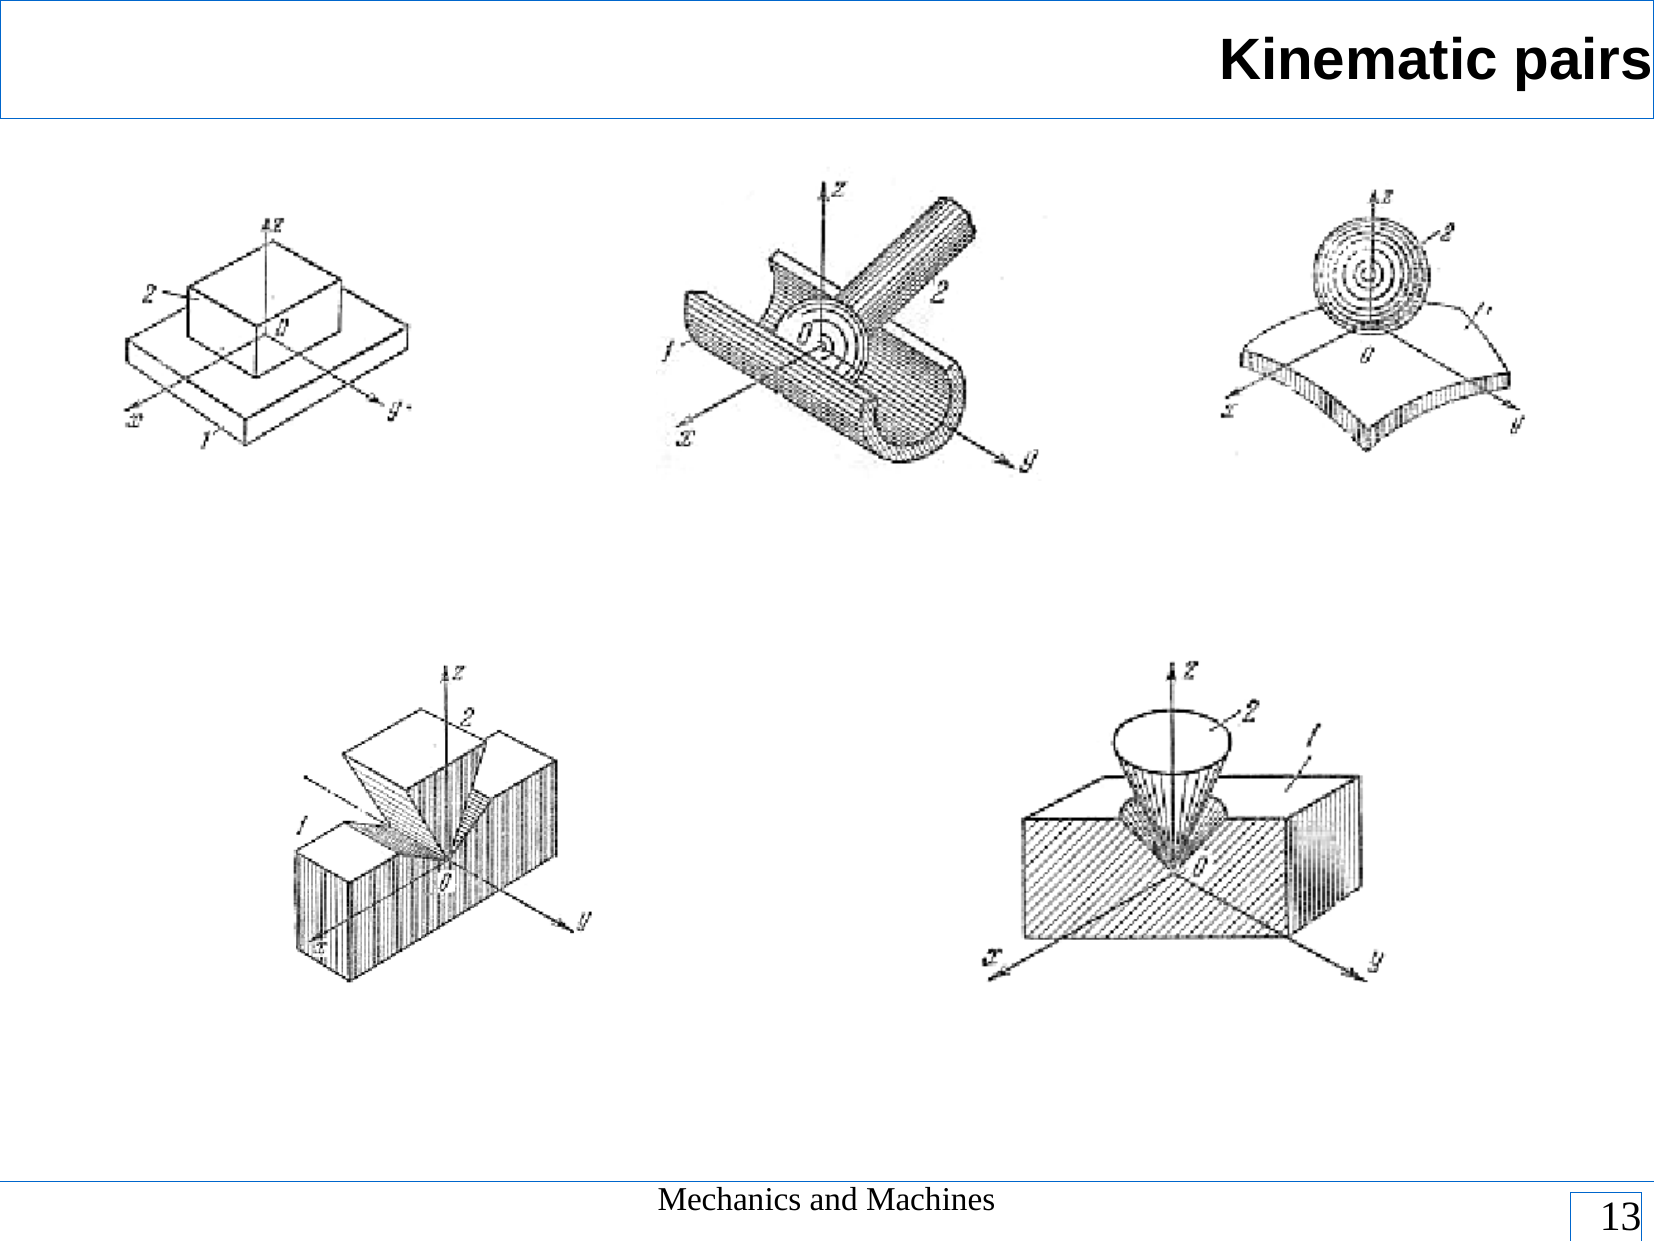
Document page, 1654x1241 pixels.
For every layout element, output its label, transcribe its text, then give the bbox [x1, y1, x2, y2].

picture [116, 209, 421, 459]
picture [656, 164, 1051, 481]
picture [285, 657, 598, 991]
title Kinematic pairs [0, 0, 1654, 119]
picture [976, 652, 1396, 991]
picture [1215, 179, 1536, 466]
